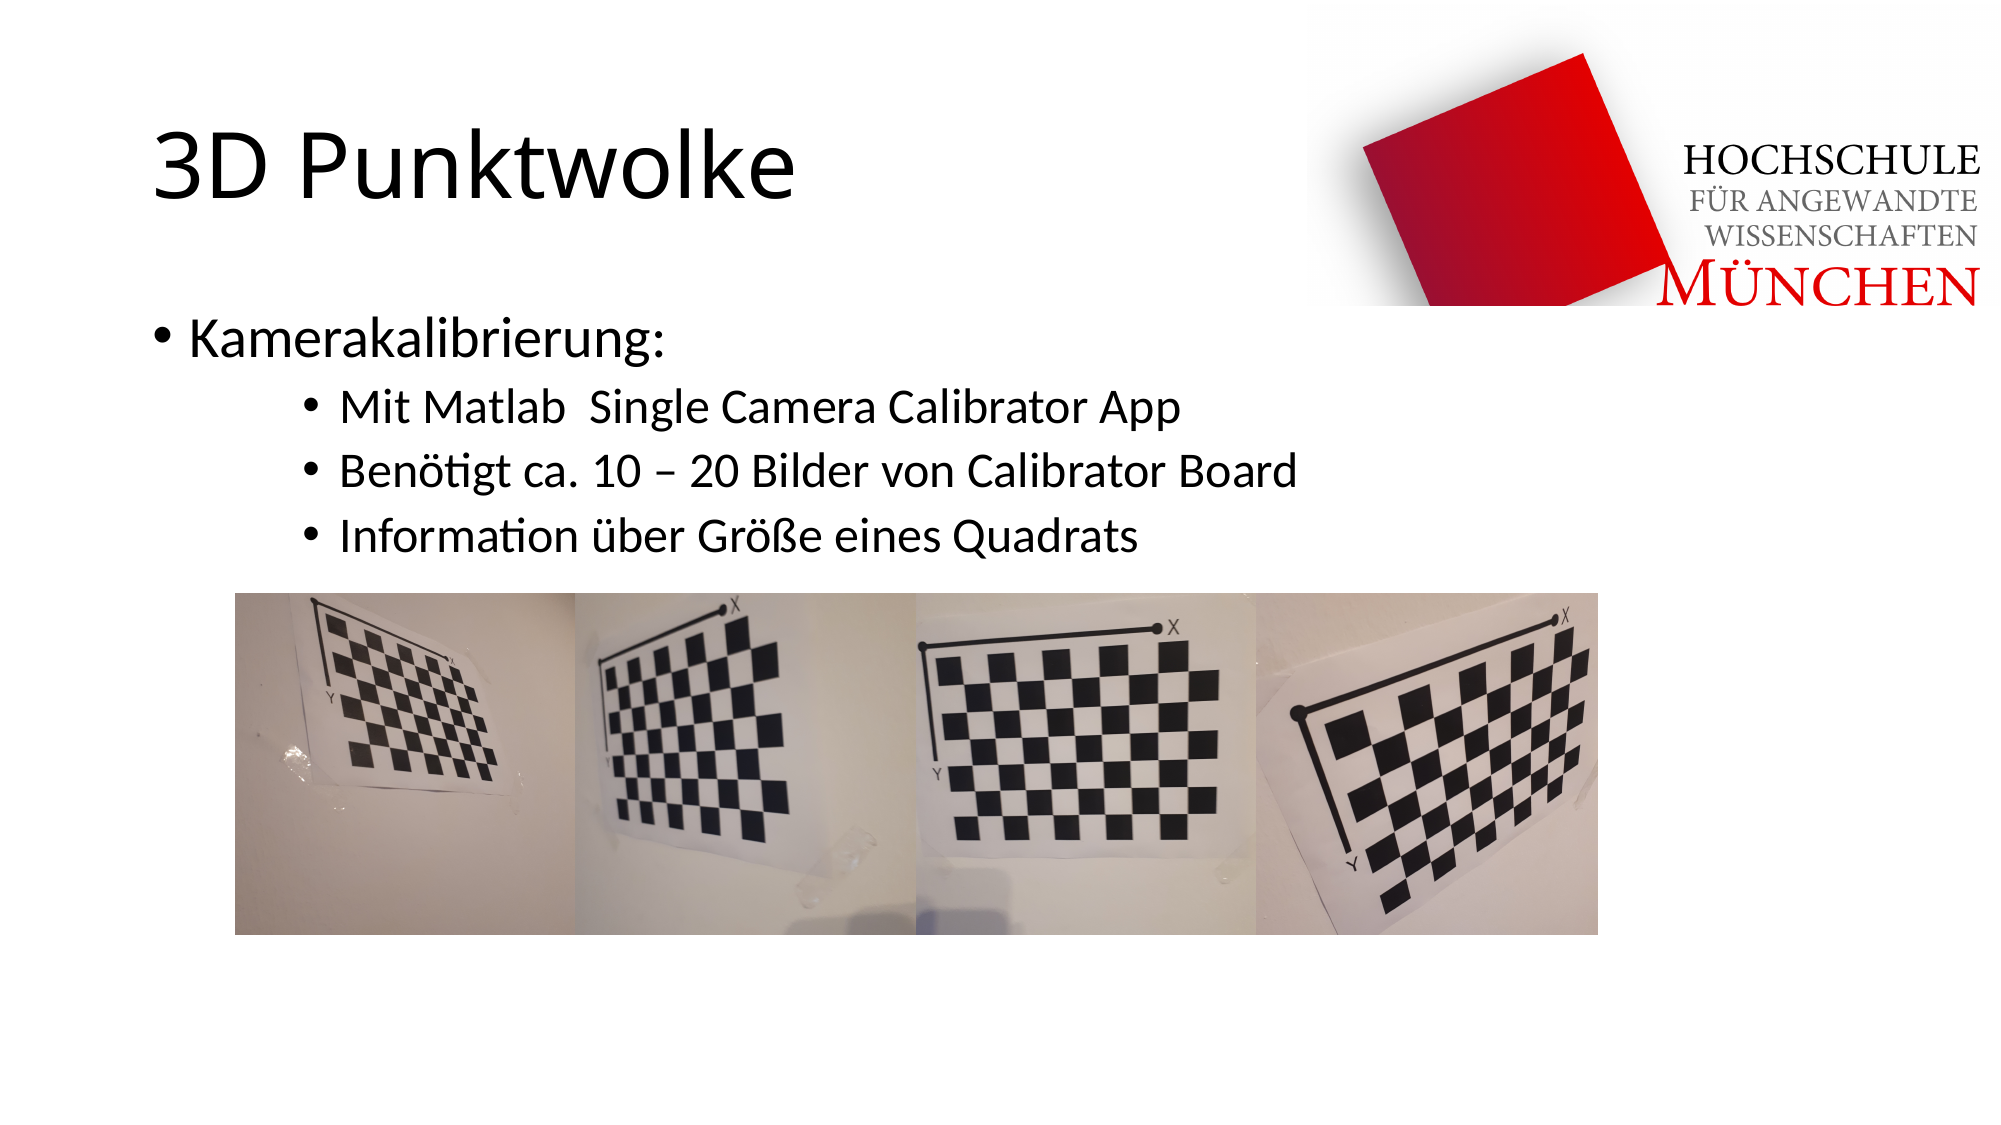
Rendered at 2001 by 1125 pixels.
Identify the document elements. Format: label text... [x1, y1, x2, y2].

title 3D Punktwolke [137, 59, 1863, 278]
list Kamerakalibrierung: Mit Matlab Single Camera Calibrator App Benötigt ca. 10 – 20 Bilder von Calibrator Board Information über Größe eines Quadrats [137, 299, 1863, 1014]
picture [235, 593, 1598, 935]
